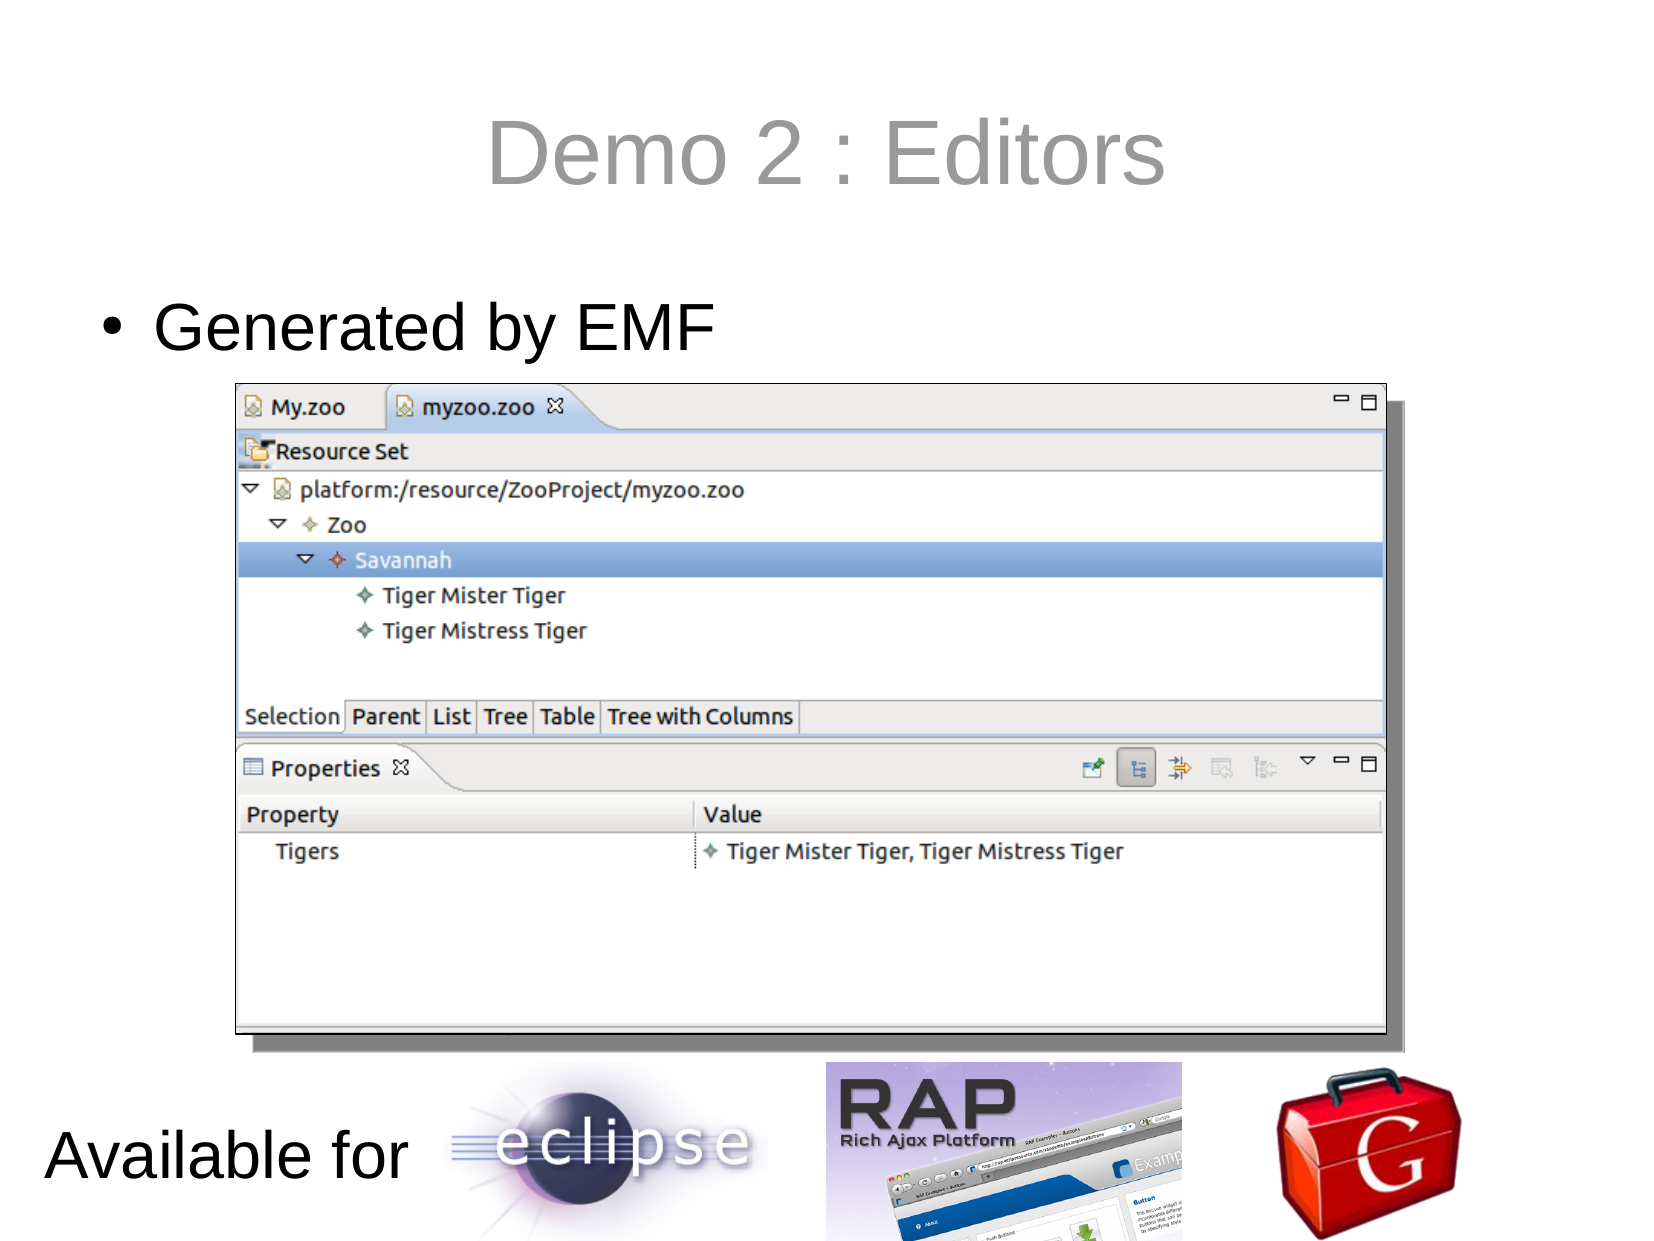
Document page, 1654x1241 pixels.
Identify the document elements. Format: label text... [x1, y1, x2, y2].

text_box Available for [29, 1110, 442, 1200]
list Generated by EMF [82, 290, 1571, 1109]
picture [1269, 1062, 1467, 1241]
title Demo 2 : Editors [82, 49, 1571, 257]
picture [826, 1062, 1182, 1241]
picture [442, 1062, 768, 1241]
picture [236, 383, 1386, 1034]
